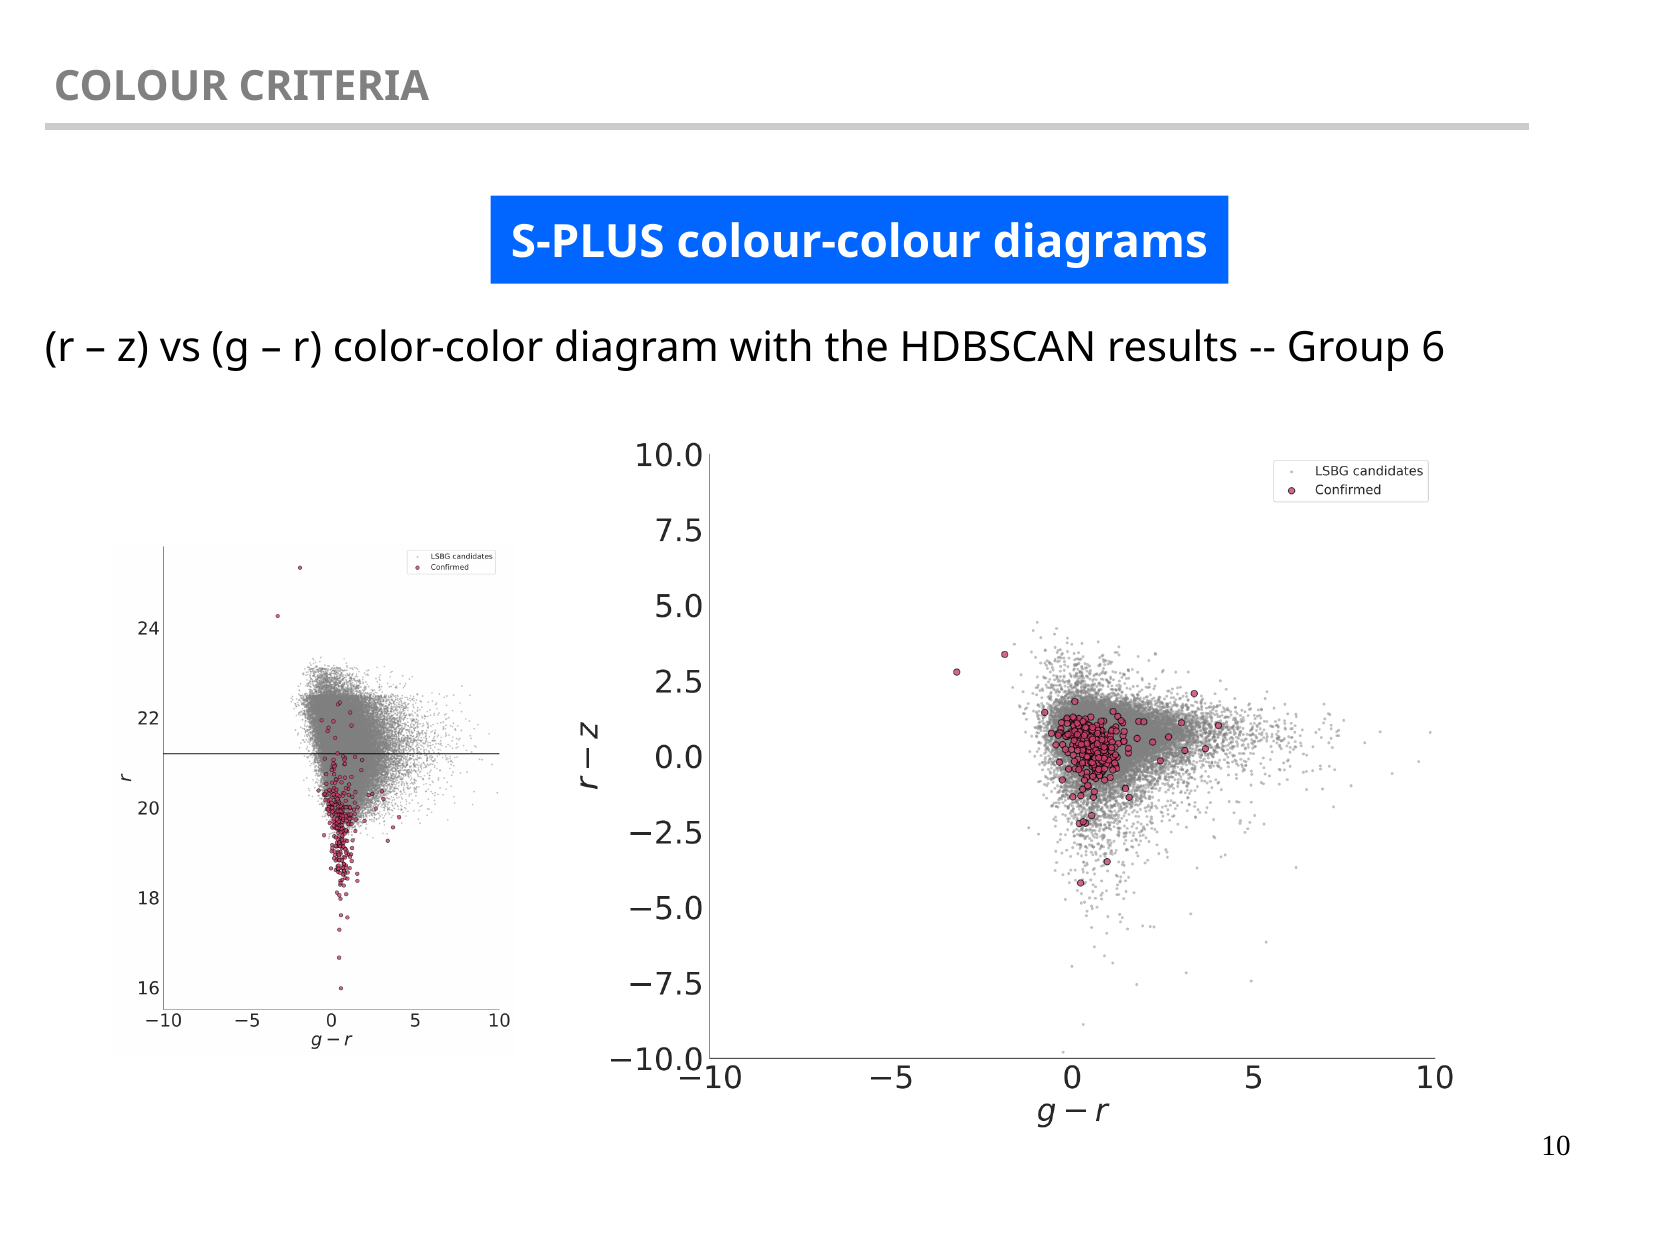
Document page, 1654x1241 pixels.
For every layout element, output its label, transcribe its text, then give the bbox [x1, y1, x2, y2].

text_box COLOUR CRITERIA [39, 48, 790, 124]
text_box S-PLUS colour-colour diagrams S [490, 195, 1229, 252]
text_box (r – z) vs (g – r) color-color diagram with the HDBSCAN results -- Group 6 [30, 252, 1654, 498]
picture [564, 432, 1464, 1138]
picture [112, 541, 516, 1055]
